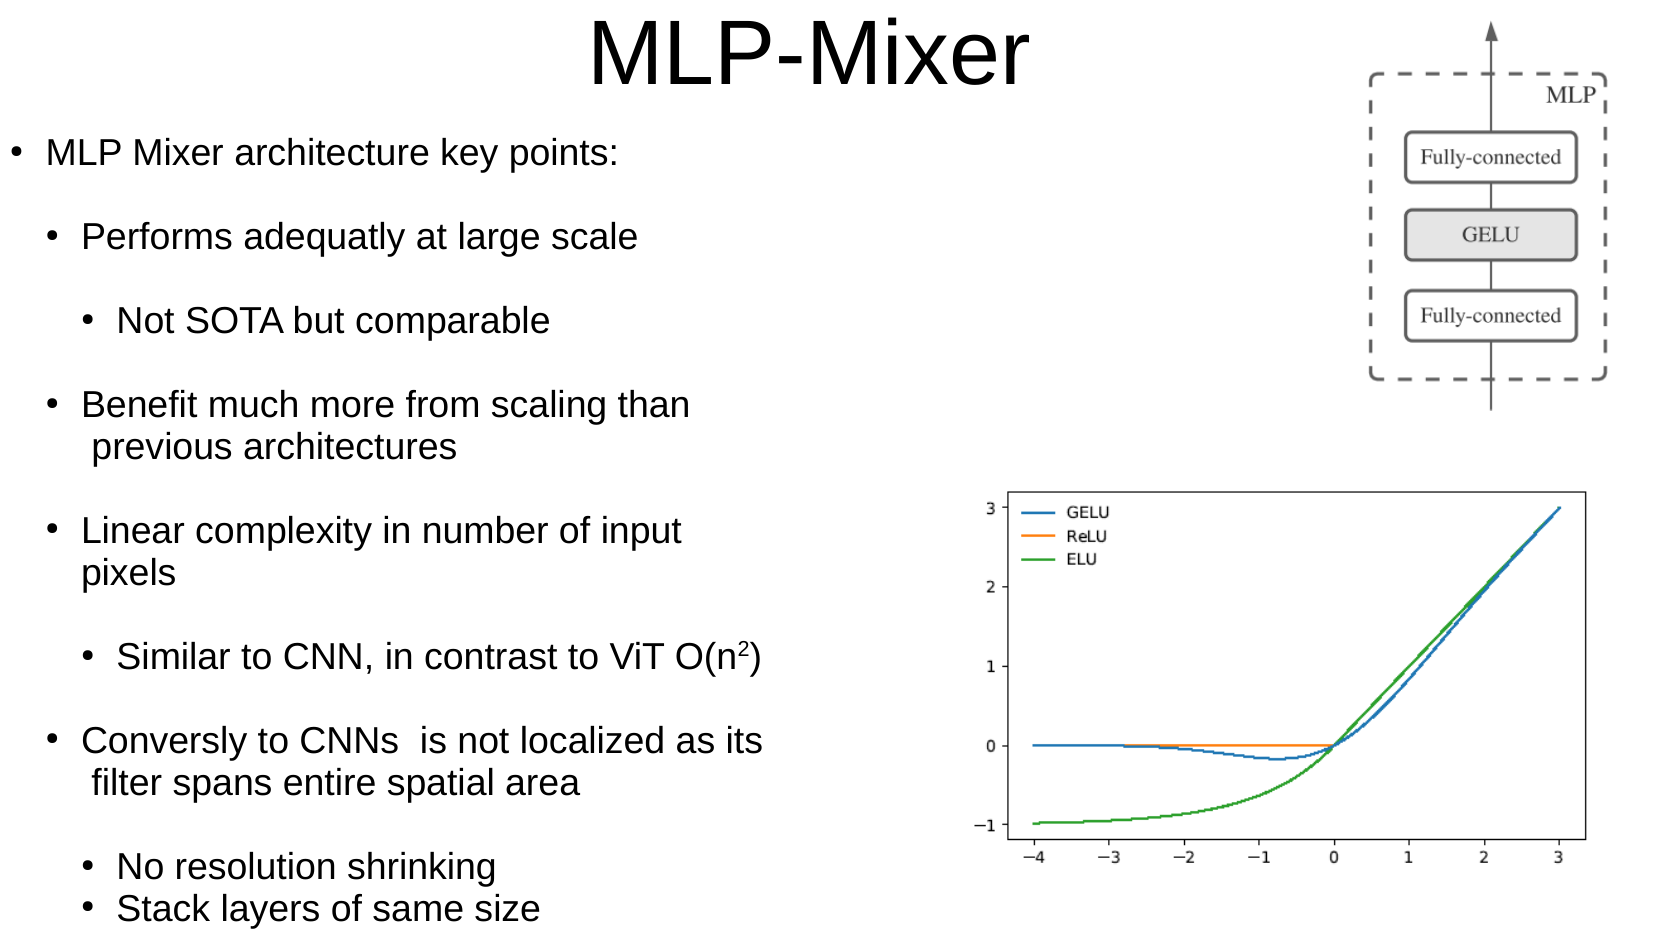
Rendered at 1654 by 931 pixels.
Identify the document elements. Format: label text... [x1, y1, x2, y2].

text_box MLP Mixer architecture key points: Performs adequatly at large scale Not SOTA but comparable Benefit much more from scaling than previous architectures Linear complexity in number of input pixels Similar to CNN, in contrast to ViT O(n2) Conversly to CNNs is not localized as its filter spans entire spatial area No resolution shrinking Stack layers of same size [0, 124, 1364, 931]
picture [1344, 15, 1633, 412]
title MLP-Mixer [78, 1, 1567, 104]
picture [962, 465, 1623, 887]
